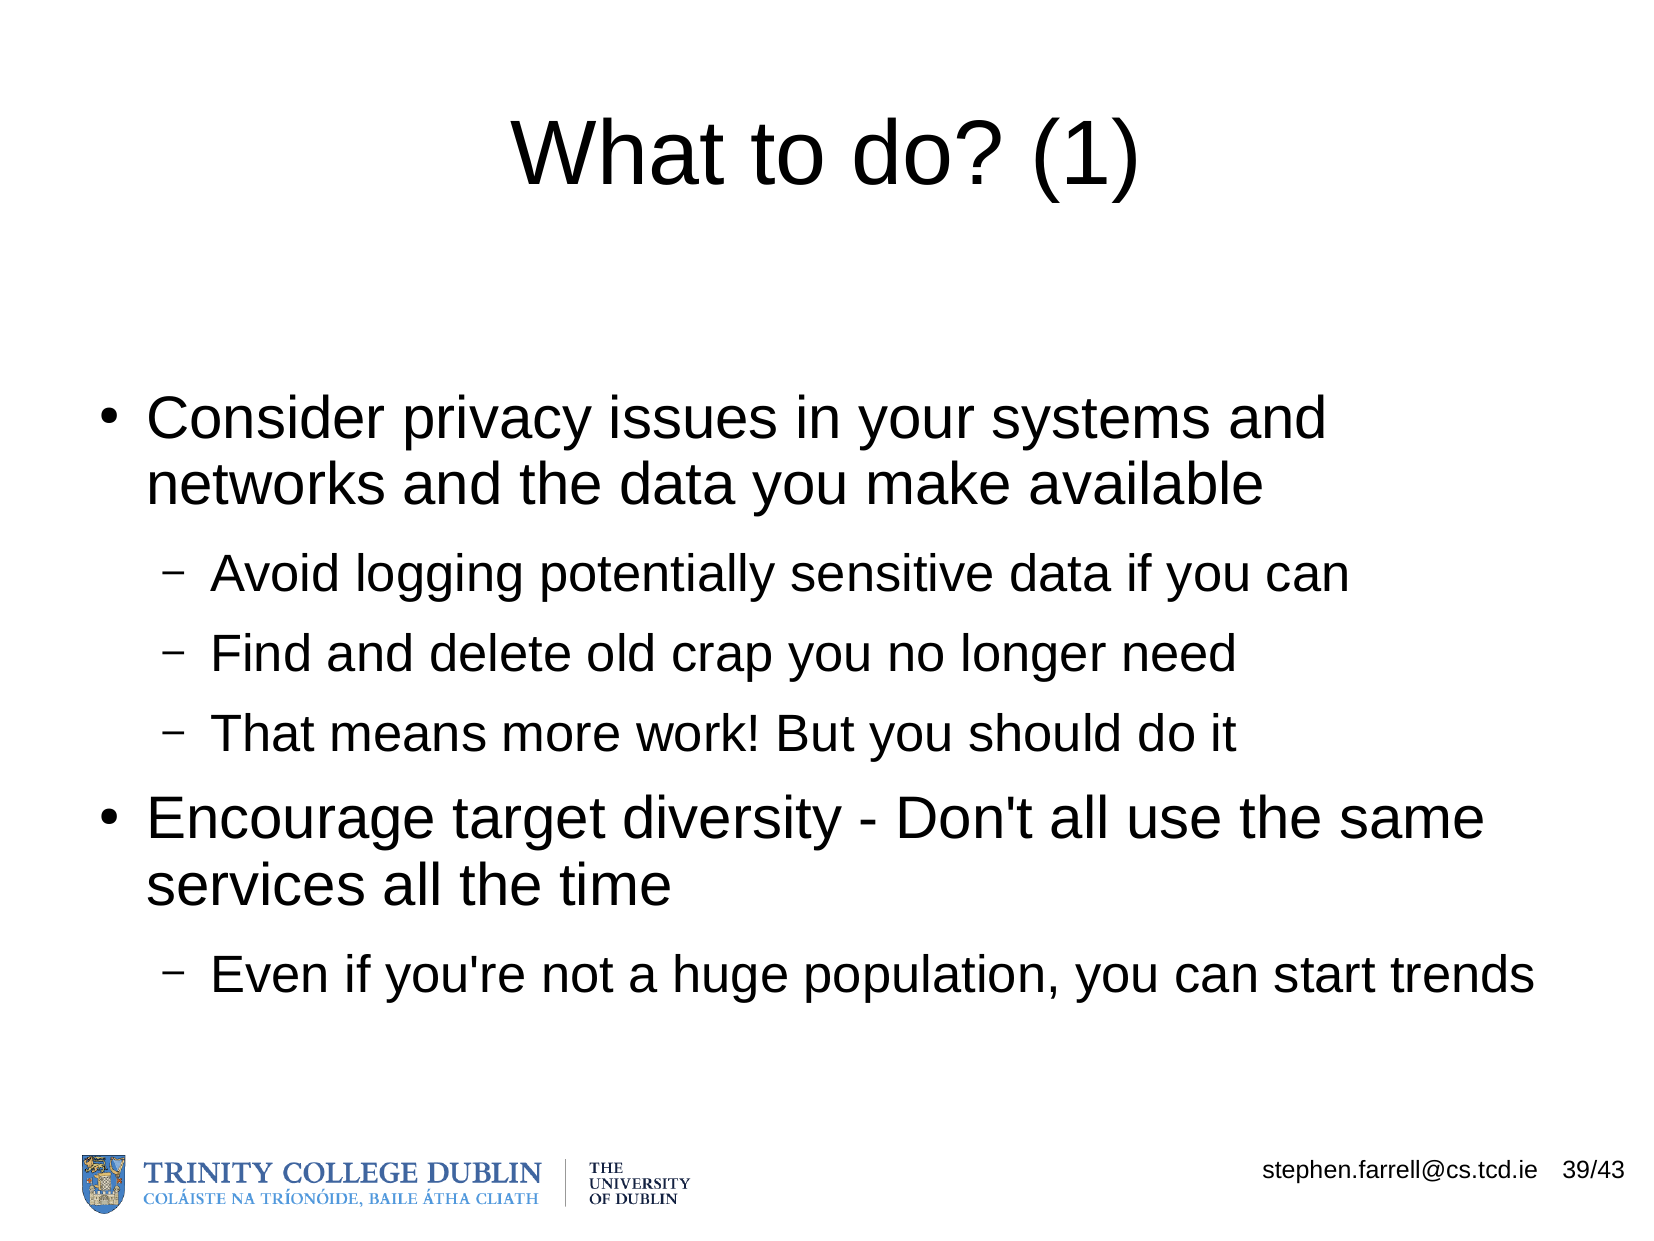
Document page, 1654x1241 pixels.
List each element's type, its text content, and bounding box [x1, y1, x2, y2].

title What to do? (1) [82, 49, 1571, 257]
picture [82, 1155, 694, 1214]
list Consider privacy issues in your systems and networks and the data you make available Avoid logging potentially sensitive data if you can Find and delete old crap you no longer need That means more work! But you should do it Encourage target diversity - Don't all use the same services all the time Even if you're not a huge population, you can start trends [82, 290, 1571, 1010]
